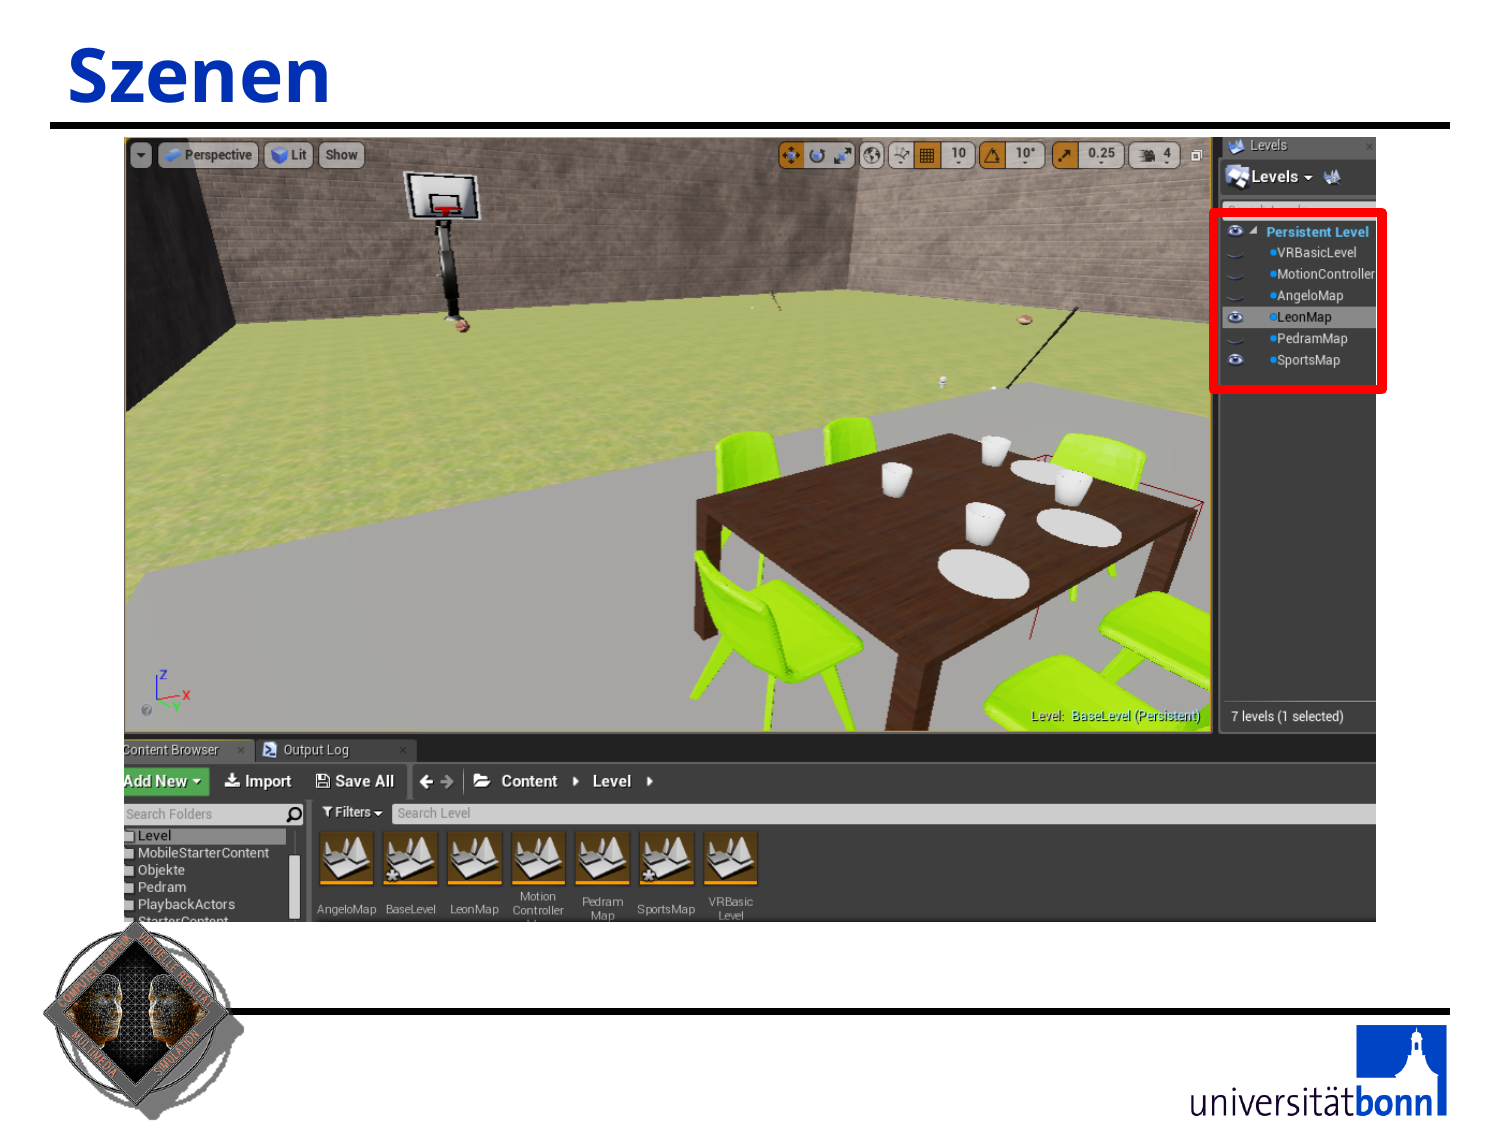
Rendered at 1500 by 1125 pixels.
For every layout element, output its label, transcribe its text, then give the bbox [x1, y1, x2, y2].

picture [41, 137, 1376, 1106]
picture [1189, 1023, 1448, 1117]
picture [1218, 217, 1376, 385]
title Szenen [53, 18, 1447, 126]
